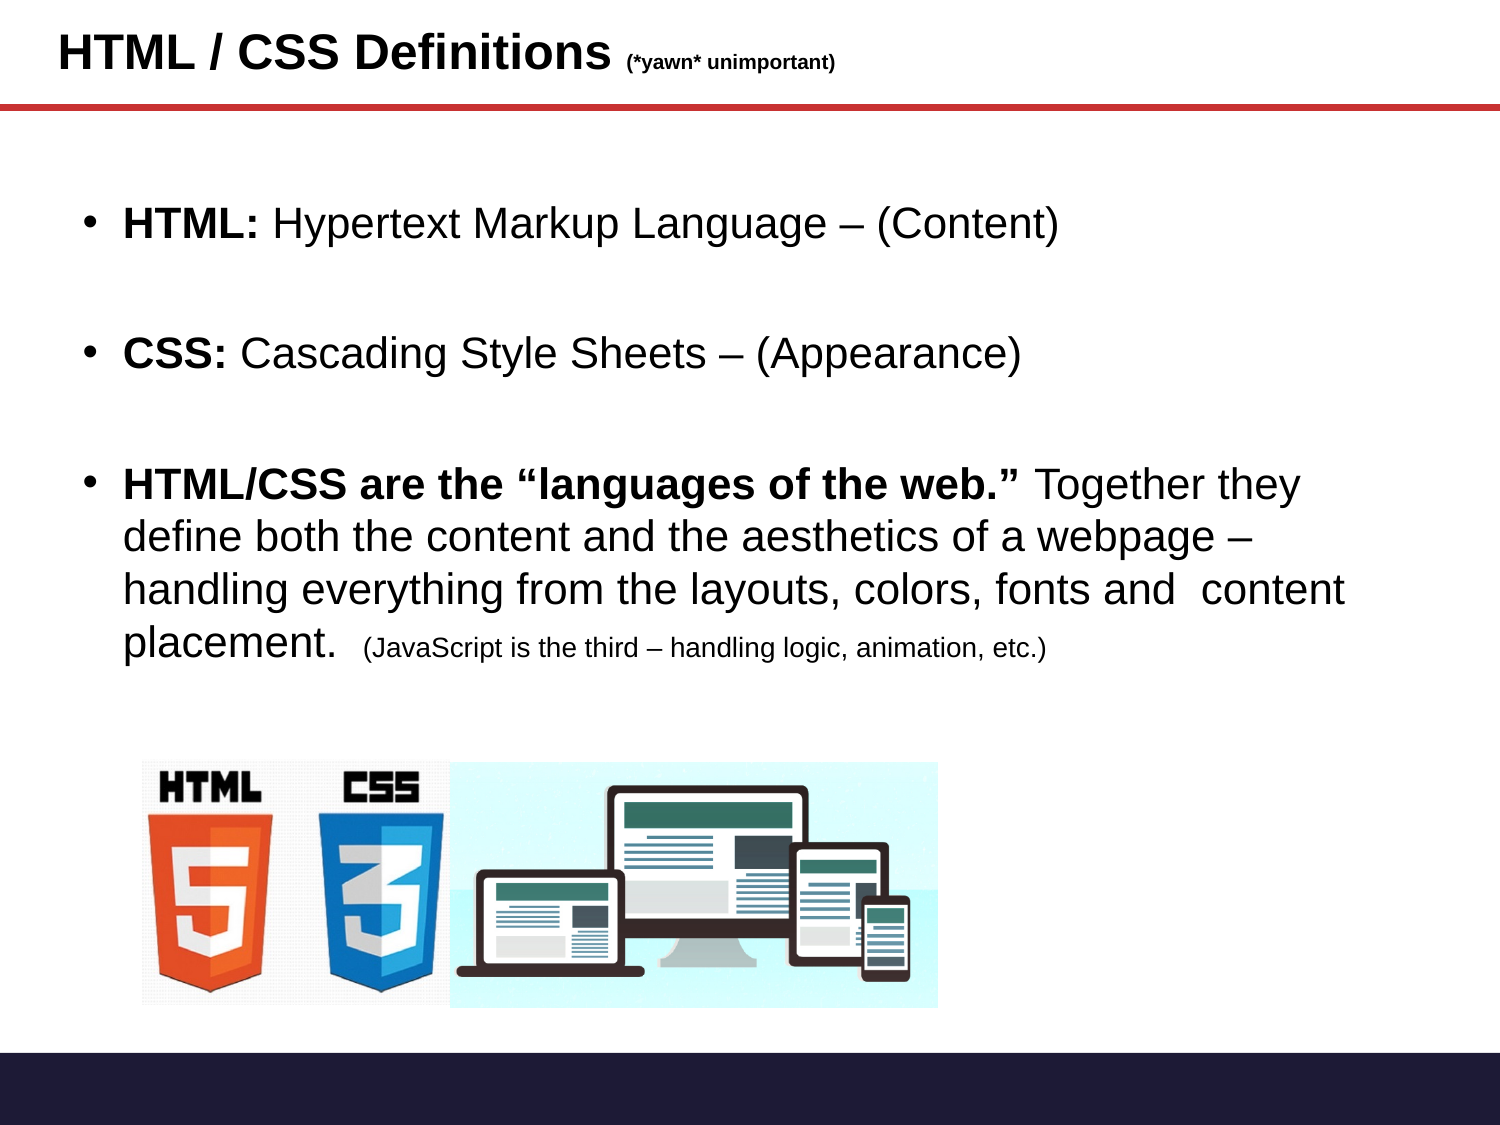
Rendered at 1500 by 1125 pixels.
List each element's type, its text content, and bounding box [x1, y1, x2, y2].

picture [142, 759, 938, 1008]
title HTML / CSS Definitions (*yawn* unimportant) [50, 0, 948, 108]
text_box HTML: Hypertext Markup Language – (Content) CSS: Cascading Style Sheets – (Appearance) HTML/CSS are the “languages of the web.” Together they define both the content and the aesthetics of a webpage – handling everything from the layouts, colors, fonts and content placement. (JavaScript is the third – handling logic, animation, etc.) [74, 187, 1413, 676]
